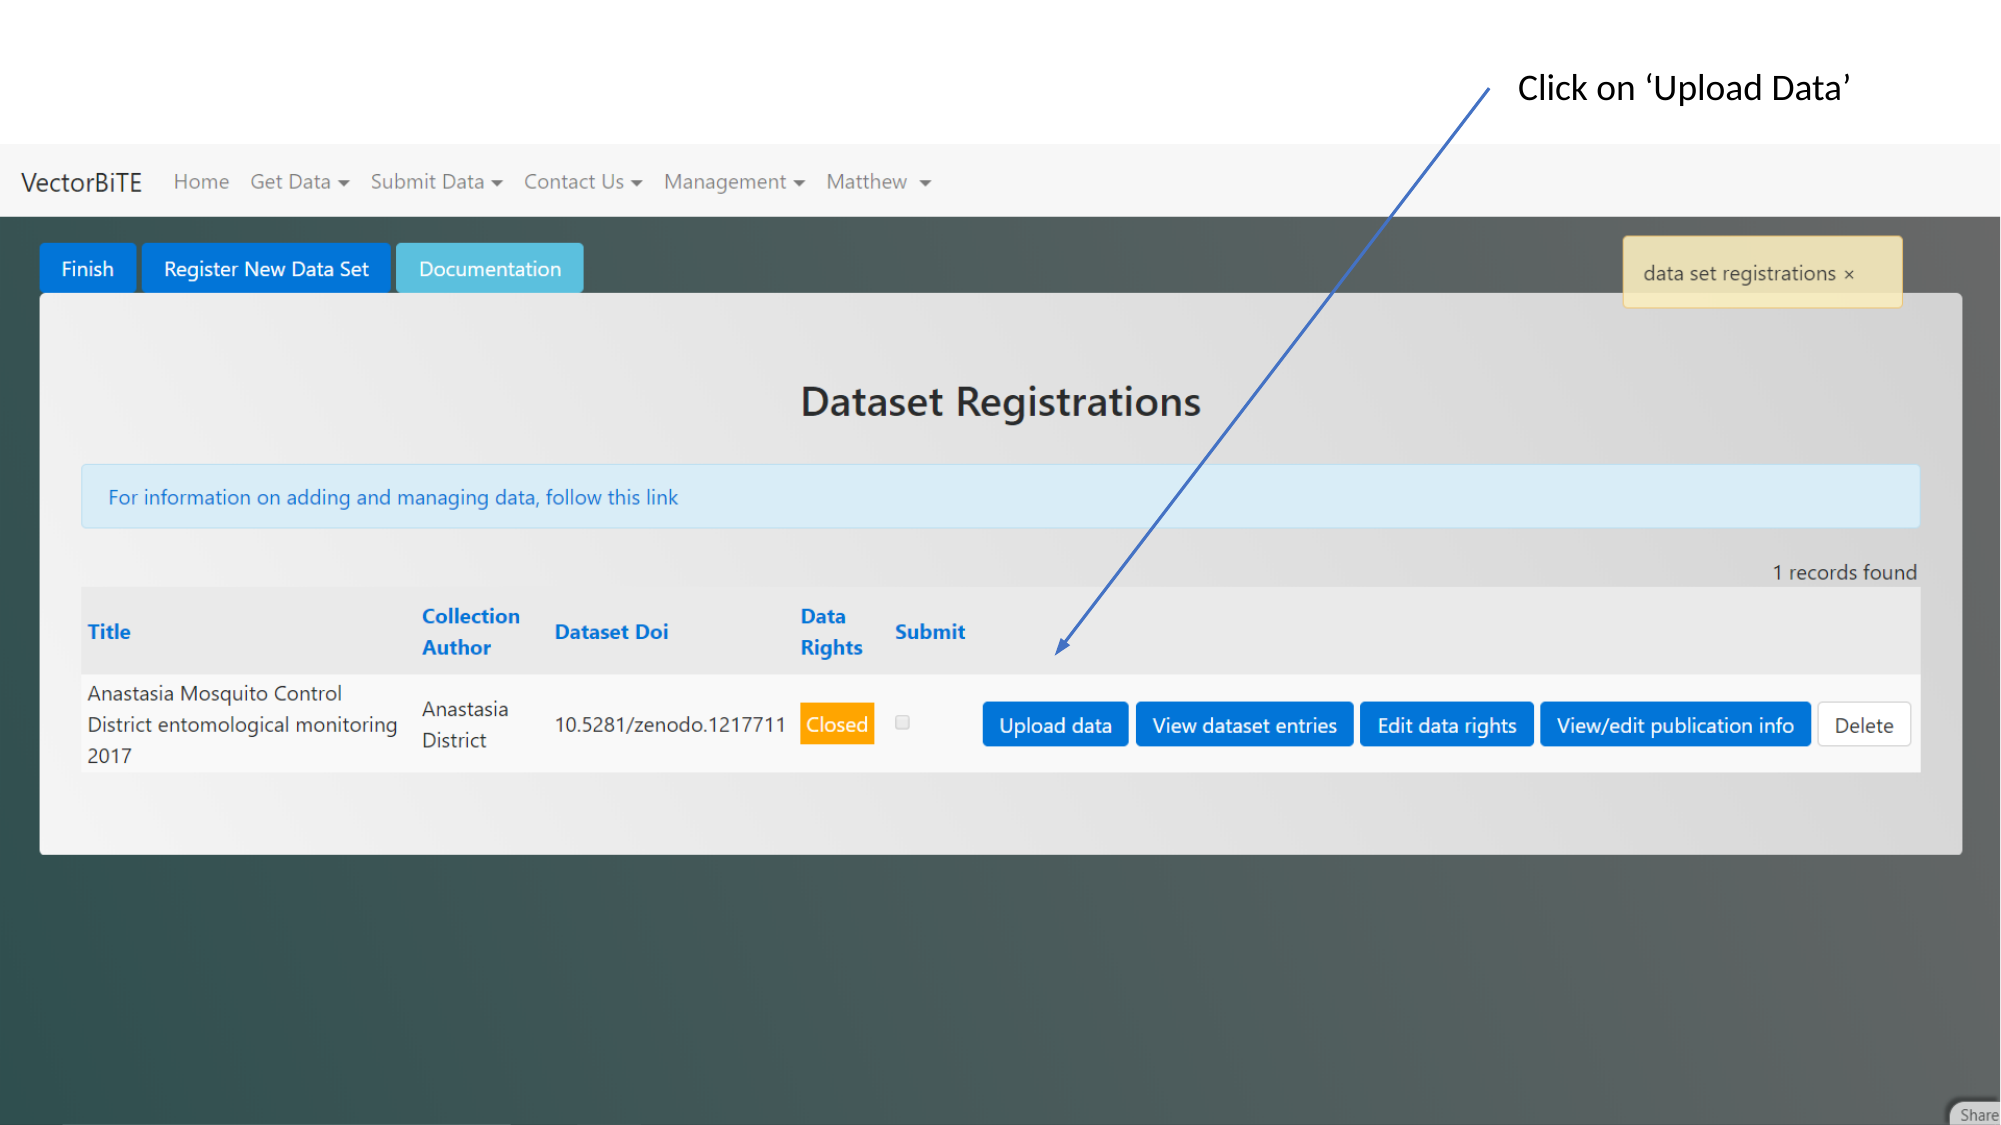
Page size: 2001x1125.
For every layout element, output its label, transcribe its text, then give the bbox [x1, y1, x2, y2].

text_box Click on ‘Upload Data’ [1503, 55, 1871, 117]
picture [0, 144, 2000, 1125]
